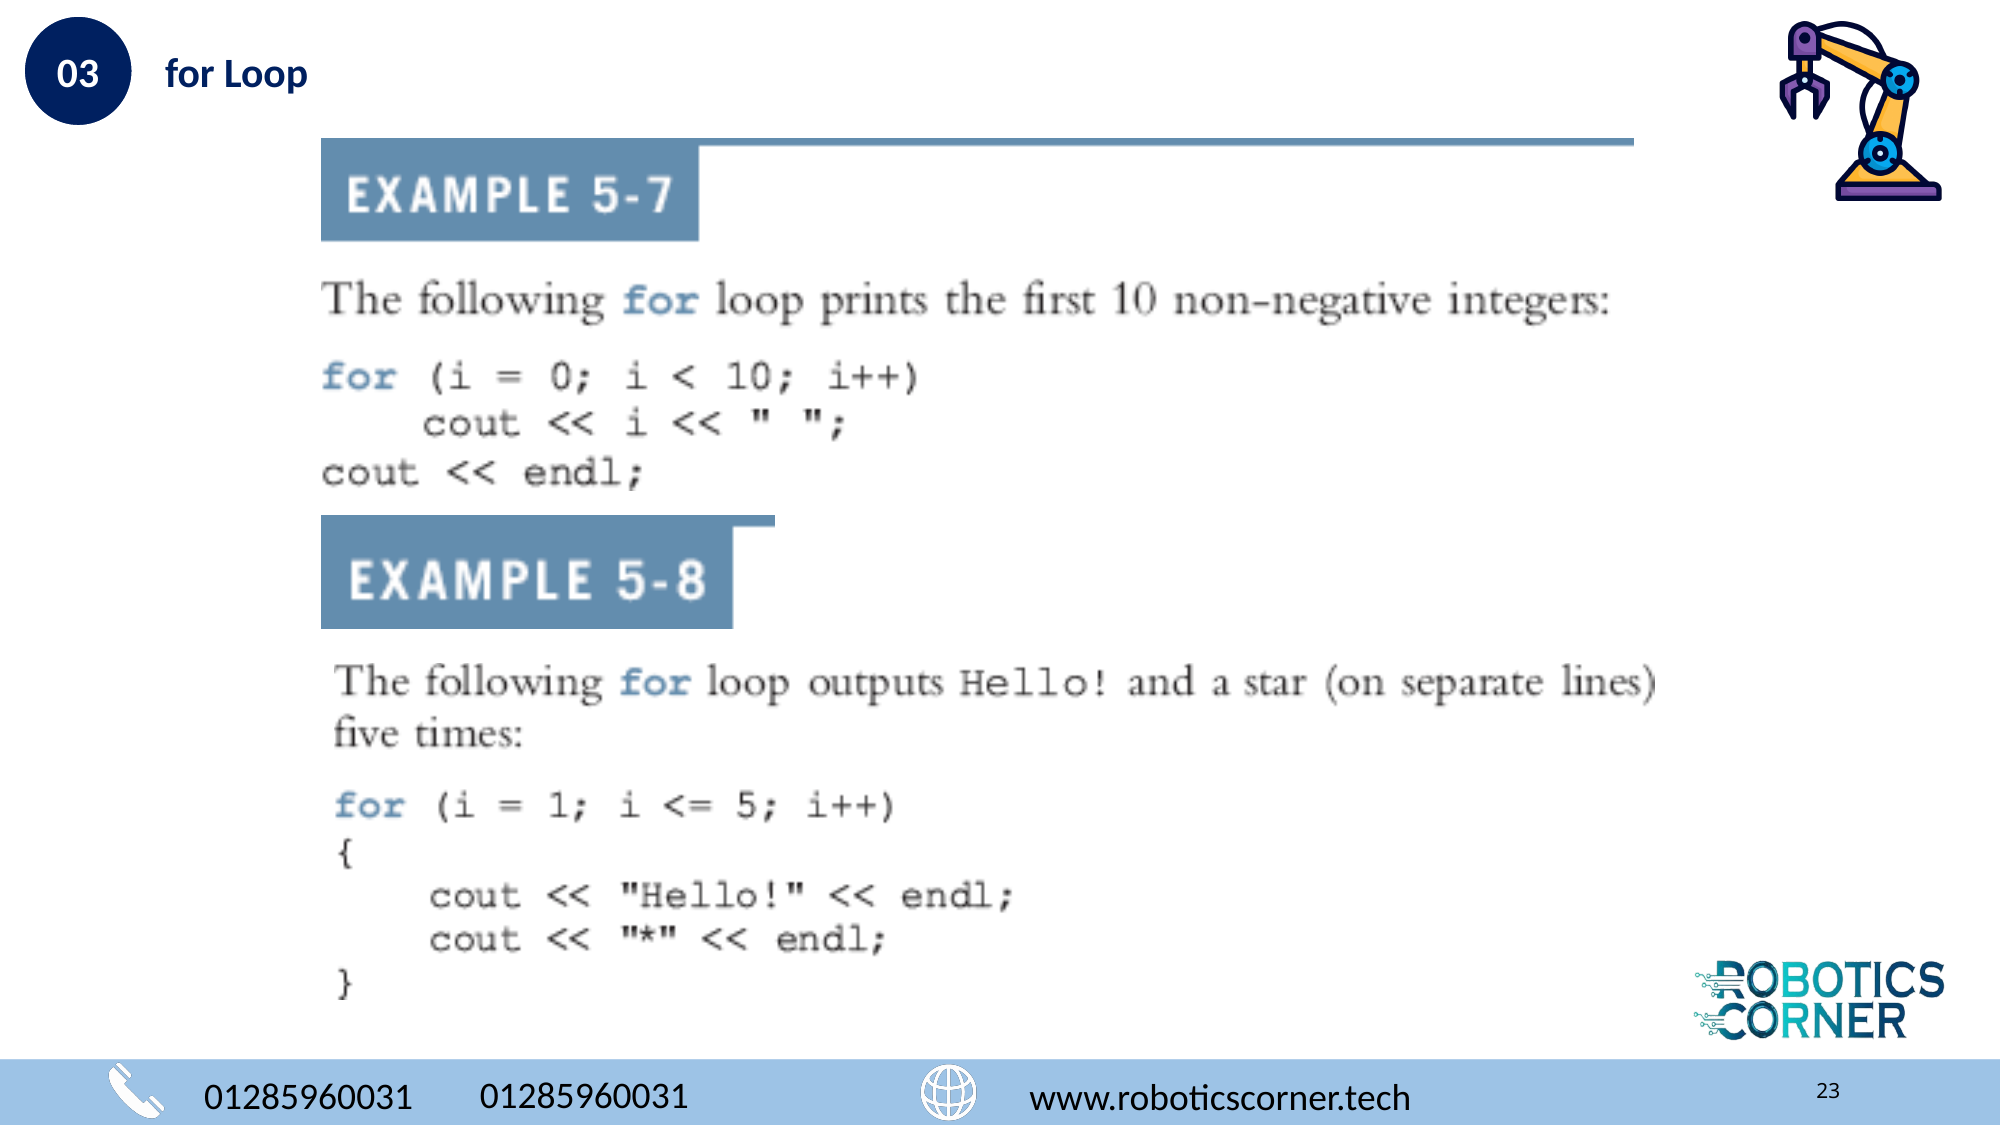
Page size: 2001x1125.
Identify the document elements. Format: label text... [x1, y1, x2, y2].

text_box [981, 1059, 1810, 1125]
text_box for Loop [150, 38, 622, 103]
picture [321, 138, 1634, 491]
text_box 01285960031 [465, 1063, 811, 1124]
picture [915, 1059, 981, 1125]
text_box 01285960031 [189, 1064, 495, 1125]
picture [1846, 859, 1953, 1059]
picture [103, 1057, 170, 1124]
picture [1771, 21, 1950, 201]
text_box 03 [22, 14, 134, 128]
text_box [0, 1059, 915, 1125]
text_box www.roboticscorner.tech [1014, 1065, 1531, 1125]
picture [321, 515, 775, 630]
text_box [1846, 1059, 2000, 1125]
text_box <number> [1810, 765, 1846, 1125]
picture [334, 663, 1655, 1000]
picture [1680, 859, 1810, 1059]
